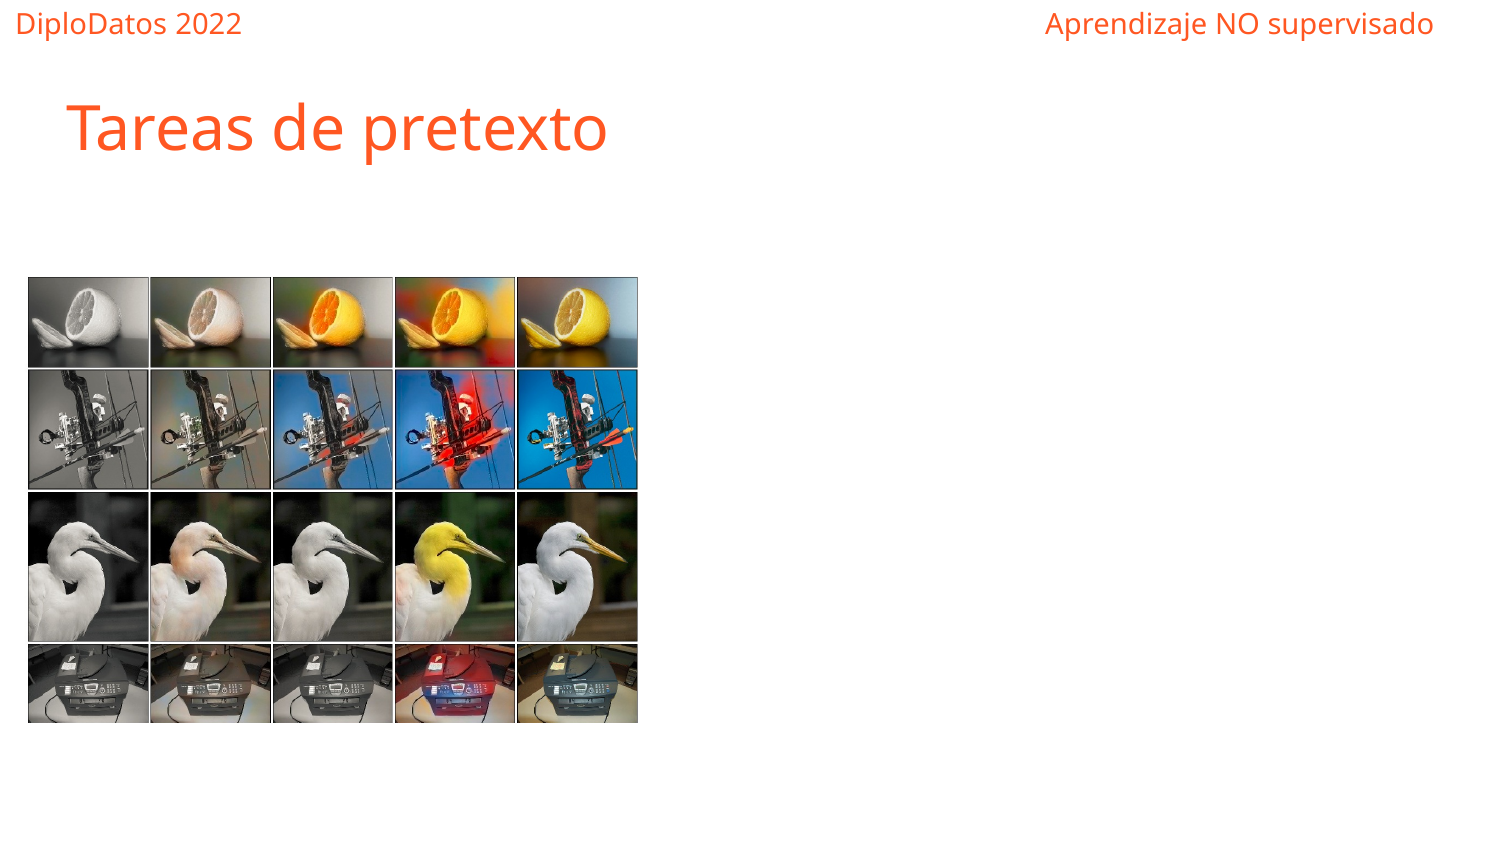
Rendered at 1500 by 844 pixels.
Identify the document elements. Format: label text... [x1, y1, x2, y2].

title Tareas de pretexto [51, 72, 1449, 167]
picture [24, 276, 641, 723]
